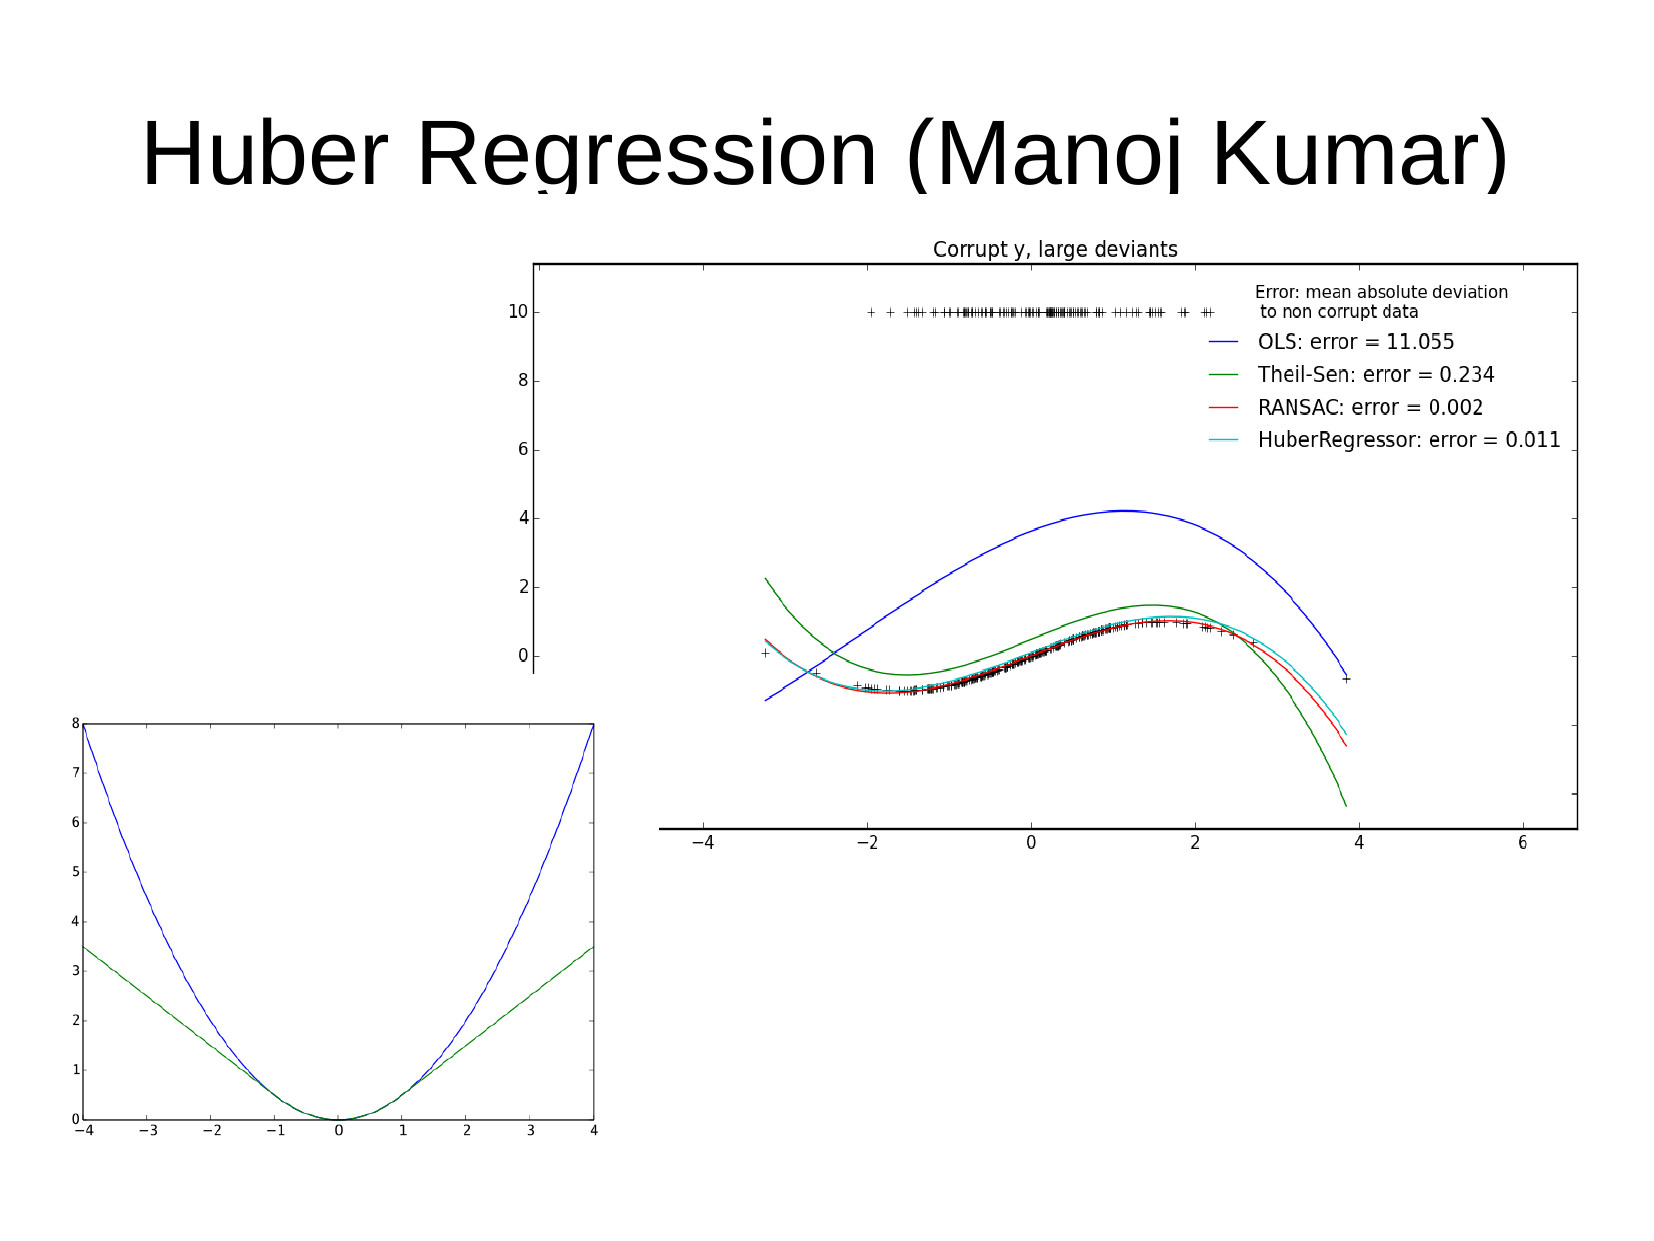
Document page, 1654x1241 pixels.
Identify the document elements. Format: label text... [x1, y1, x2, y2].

title Huber Regression (Manoj Kumar) [82, 49, 1571, 257]
picture [0, 194, 1654, 1169]
